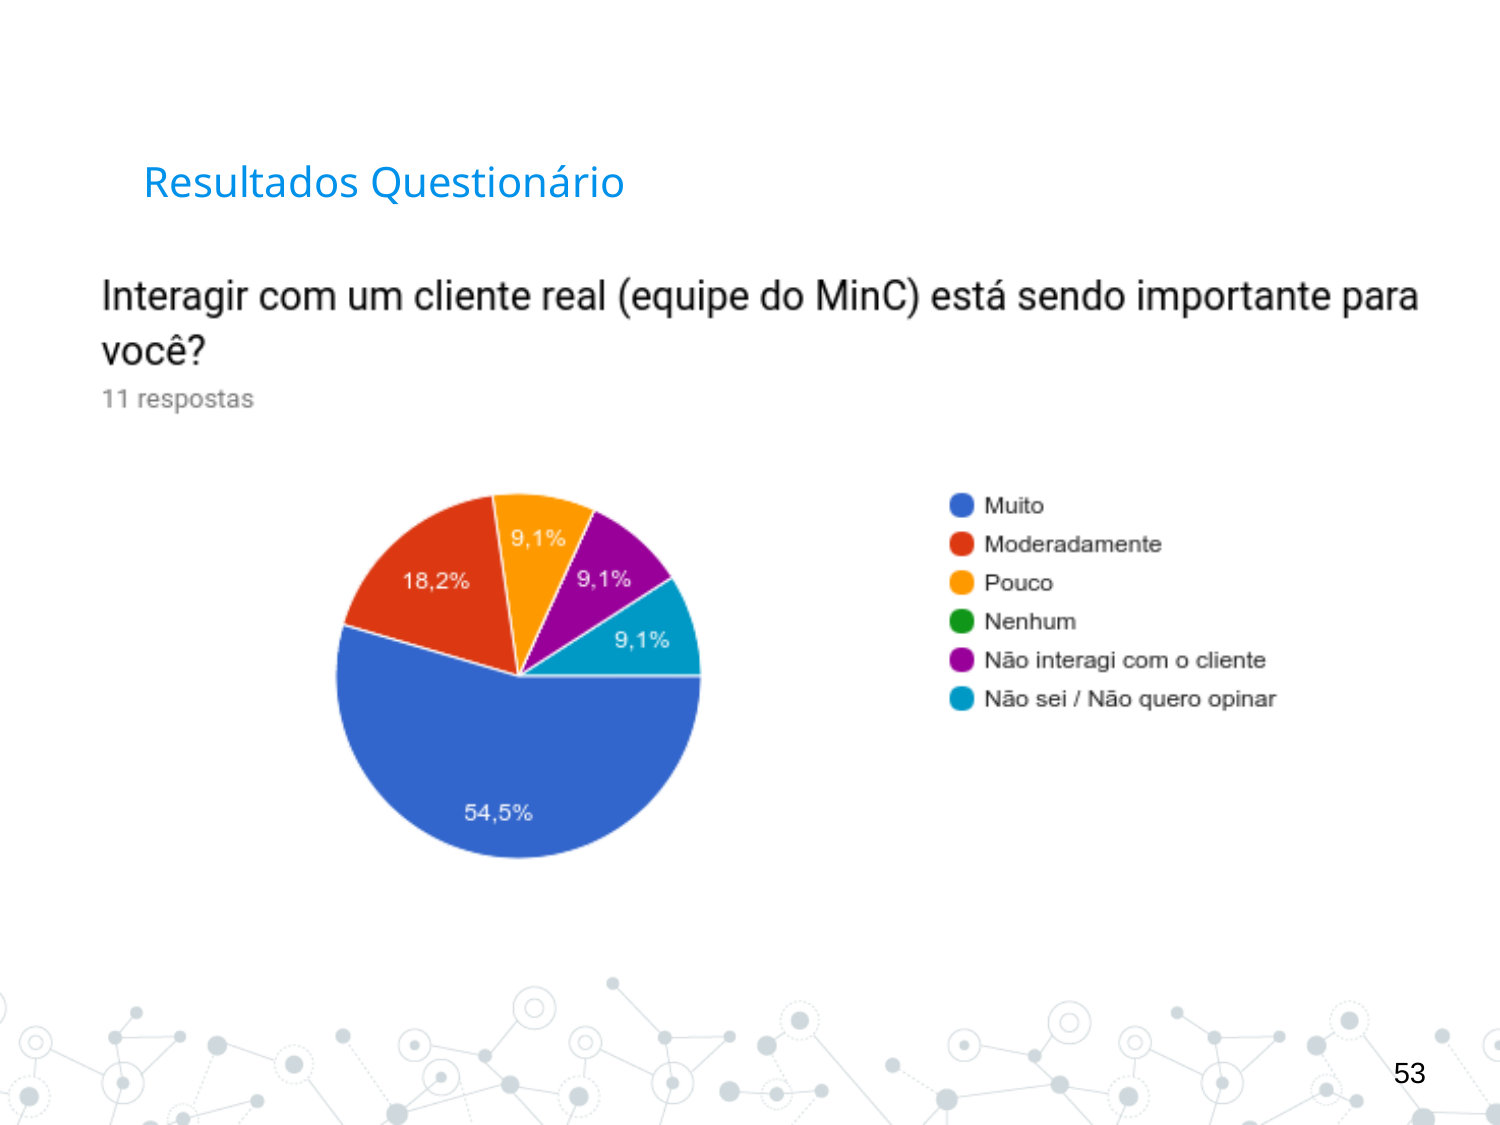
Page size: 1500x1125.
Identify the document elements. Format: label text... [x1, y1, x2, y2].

slide_number <number> [1378, 1038, 1469, 1125]
picture [0, 0, 1500, 1125]
title Resultados Questionário [128, 67, 1372, 221]
